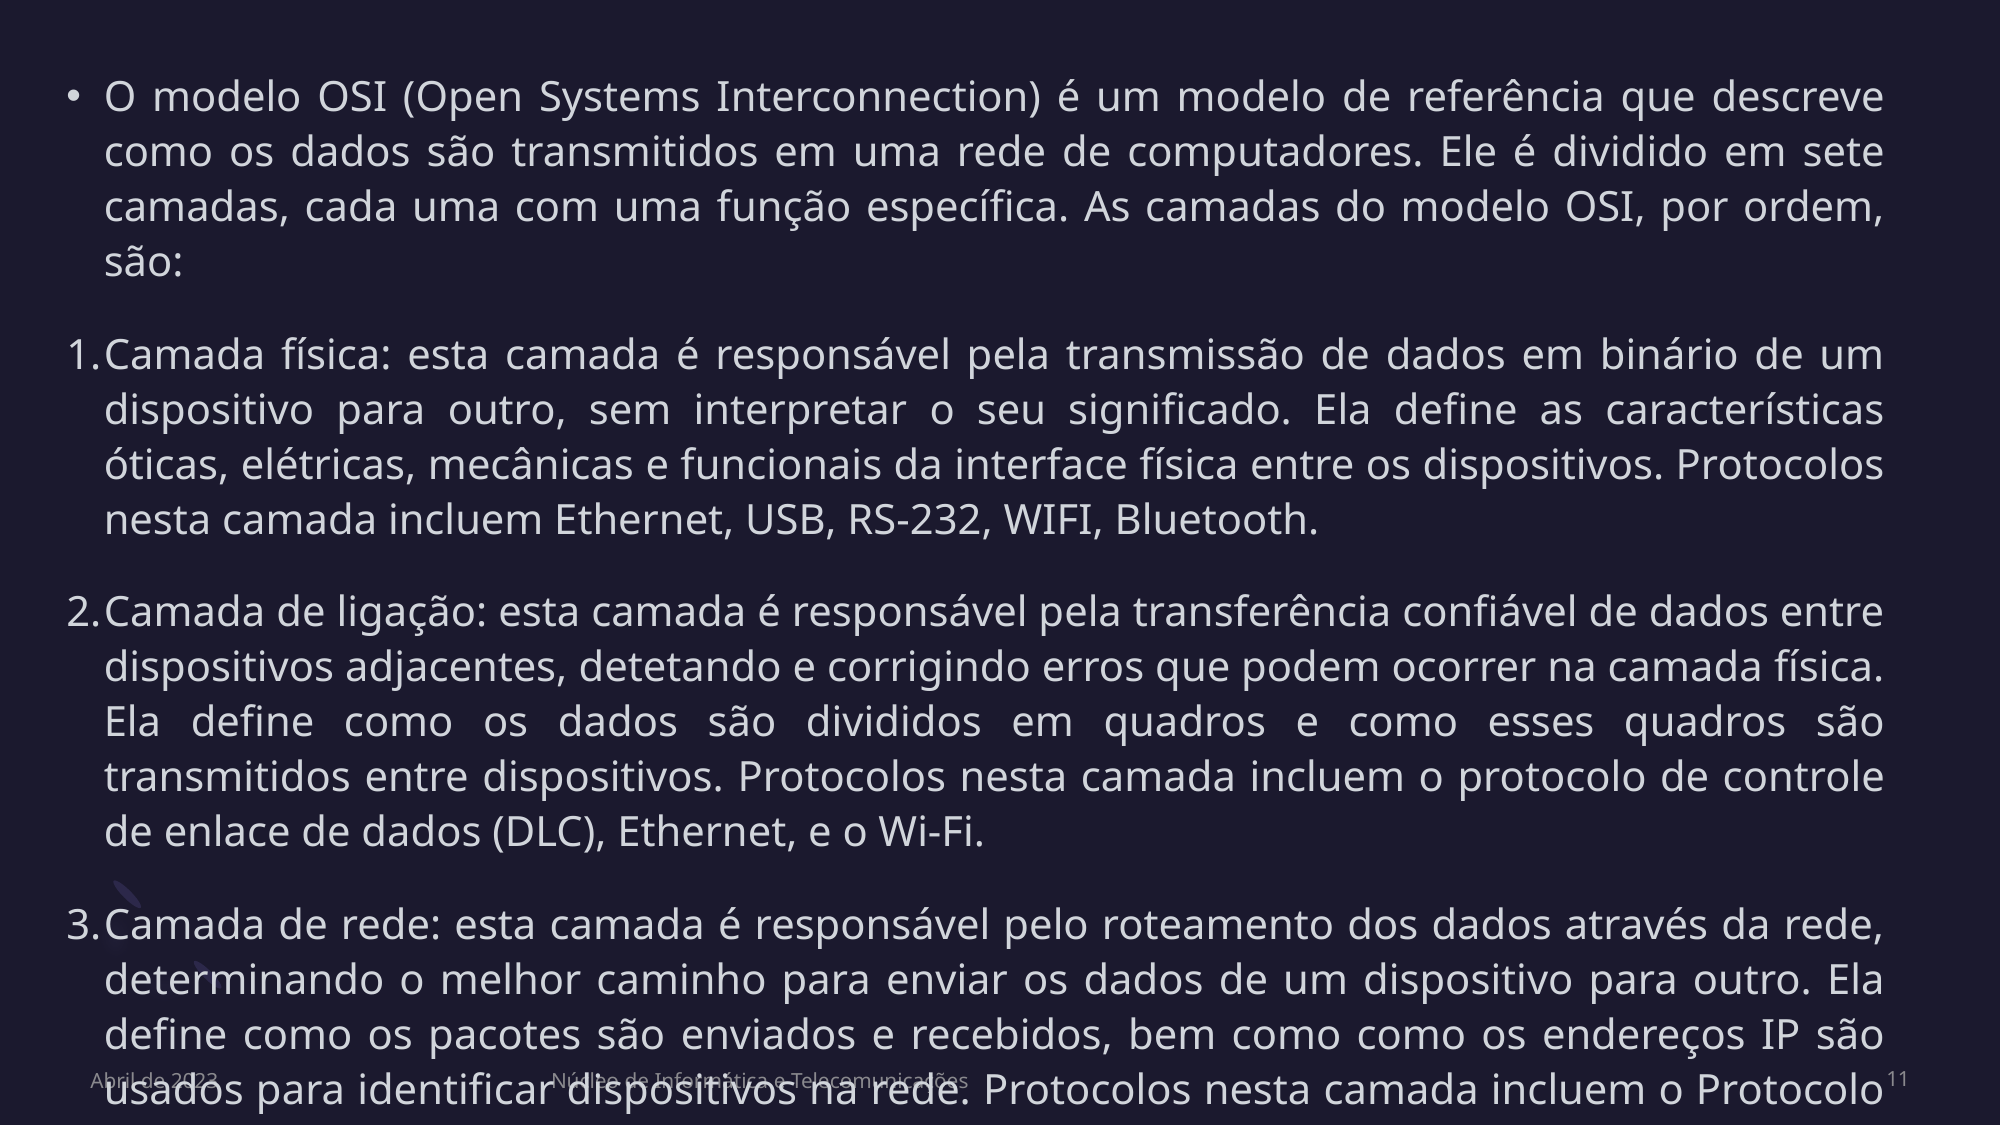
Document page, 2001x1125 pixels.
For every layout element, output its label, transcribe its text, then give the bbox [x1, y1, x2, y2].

footer Núcleo de Informática e Telecomunicações [551, 1068, 1598, 1093]
slide_number <número> [1632, 1067, 1910, 1093]
slide_number Abril de 2023 [90, 1068, 522, 1093]
list O modelo OSI (Open Systems Interconnection) é um modelo de referência que descreve como os dados são transmitidos em uma rede de computadores. Ele é dividido em sete camadas, cada uma com uma função específica. As camadas do modelo OSI, por ordem, são: Camada física: esta camada é responsável pela transmissão de dados em binário de um dispositivo para outro, sem interpretar o seu significado. Ela define as características óticas, elétricas, mecânicas e funcionais da interface física entre os dispositivos. Protocolos nesta camada incluem Ethernet, USB, RS-232, WIFI, Bluetooth. Camada de ligação: esta camada é responsável pela transferência confiável de dados entre dispositivos adjacentes, detetando e corrigindo erros que podem ocorrer na camada física. Ela define como os dados são divididos em quadros e como esses quadros são transmitidos entre dispositivos. Protocolos nesta camada incluem o protocolo de controle de enlace de dados (DLC), Ethernet, e o Wi-Fi. Camada de rede: esta camada é responsável pelo roteamento dos dados através da rede, determinando o melhor caminho para enviar os dados de um dispositivo para outro. Ela define como os pacotes são enviados e recebidos, bem como como os endereços IP são usados para identificar dispositivos na rede. Protocolos nesta camada incluem o Protocolo de Internet (IP), o Internet Control Message Protocol (ICMP), e o Routing Information Protocol (RIP). [66, 65, 1886, 1068]
